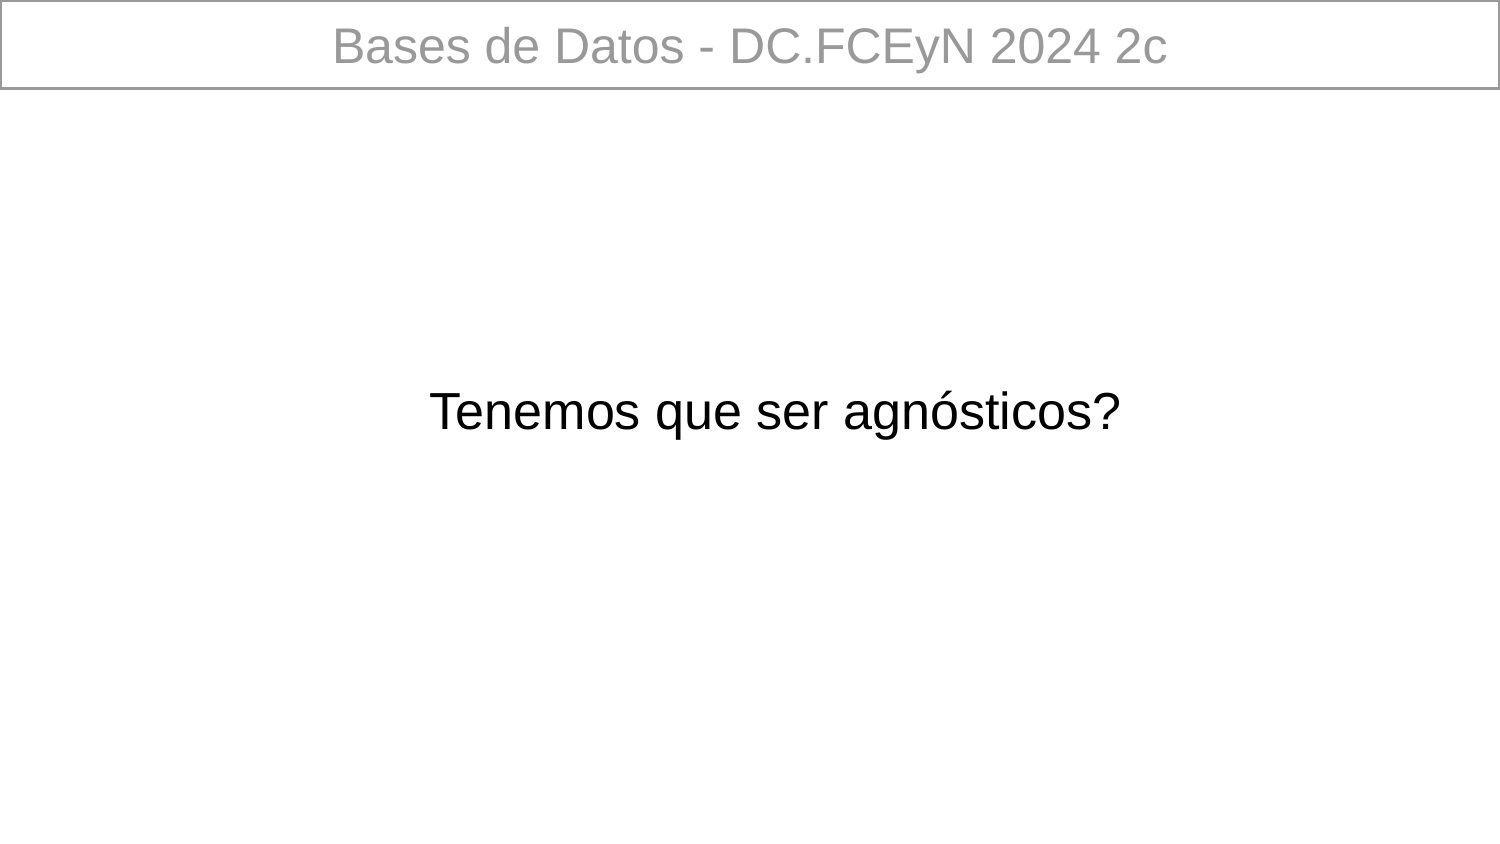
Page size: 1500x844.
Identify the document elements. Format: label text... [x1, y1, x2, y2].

title Bases de Datos - DC.FCEyN 2024 2c [0, 0, 1500, 89]
text_box Tenemos que ser agnósticos? [414, 362, 1148, 456]
